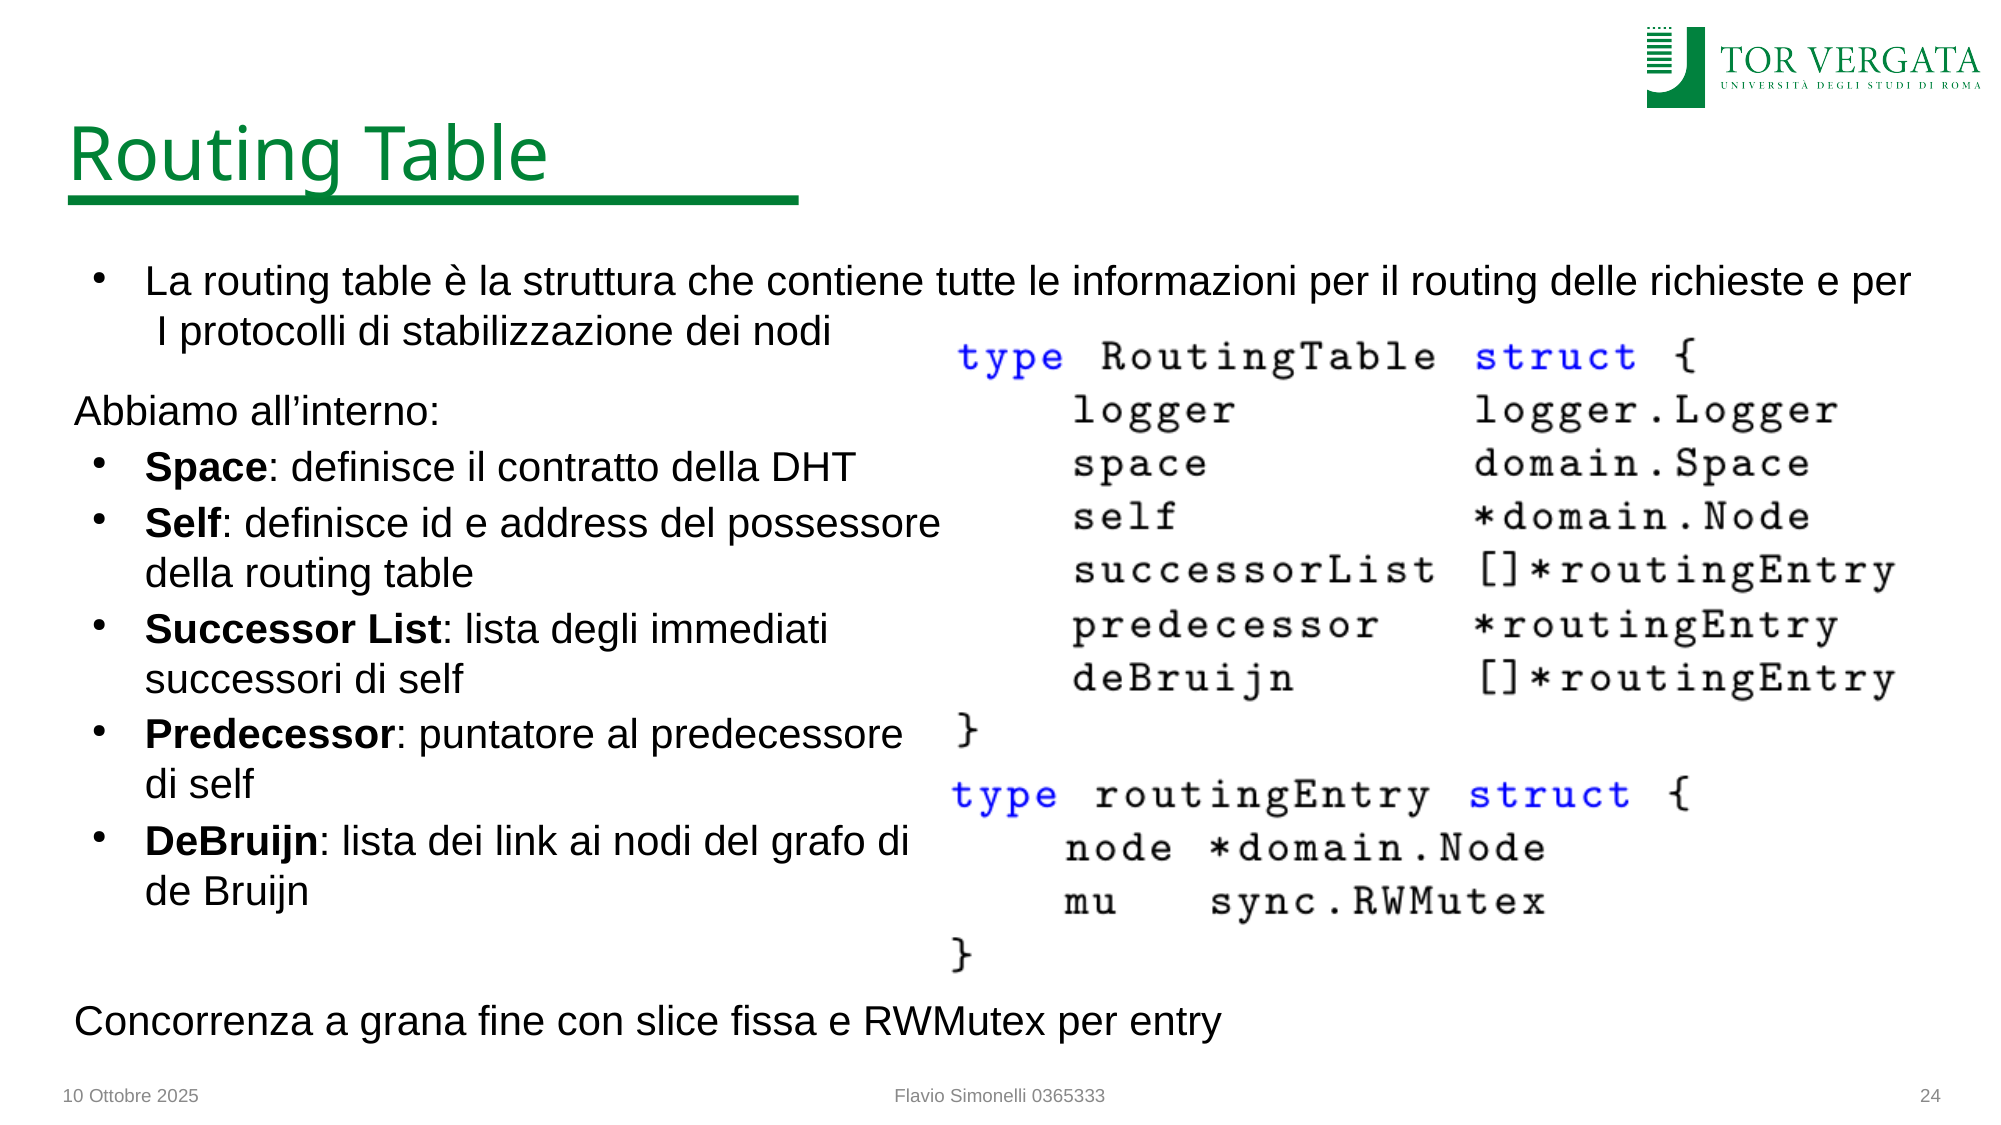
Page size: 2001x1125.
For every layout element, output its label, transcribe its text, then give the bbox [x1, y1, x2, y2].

picture [1647, 27, 1981, 51]
footer Flavio Simonelli 0365333 [662, 1065, 1338, 1125]
picture [947, 324, 1949, 991]
slide_number 10 Ottobre 2025 [47, 1065, 498, 1125]
list La routing table è la struttura che contiene tutte le informazioni per il routing delle richieste e per I protocolli di stabilizzazione dei nodi Abbiamo all’interno: Space: definisce il contratto della DHT Self: definisce id e address del possessore della routing table Successor List: lista degli immediati successori di self Predecessor: puntatore al predecessore di self DeBruijn: lista dei link ai nodi del grafo di de Bruijn Concorrenza a grana fine con slice fissa e RWMutex per entry [59, 246, 1933, 1066]
title Routing Table [52, 51, 1981, 204]
